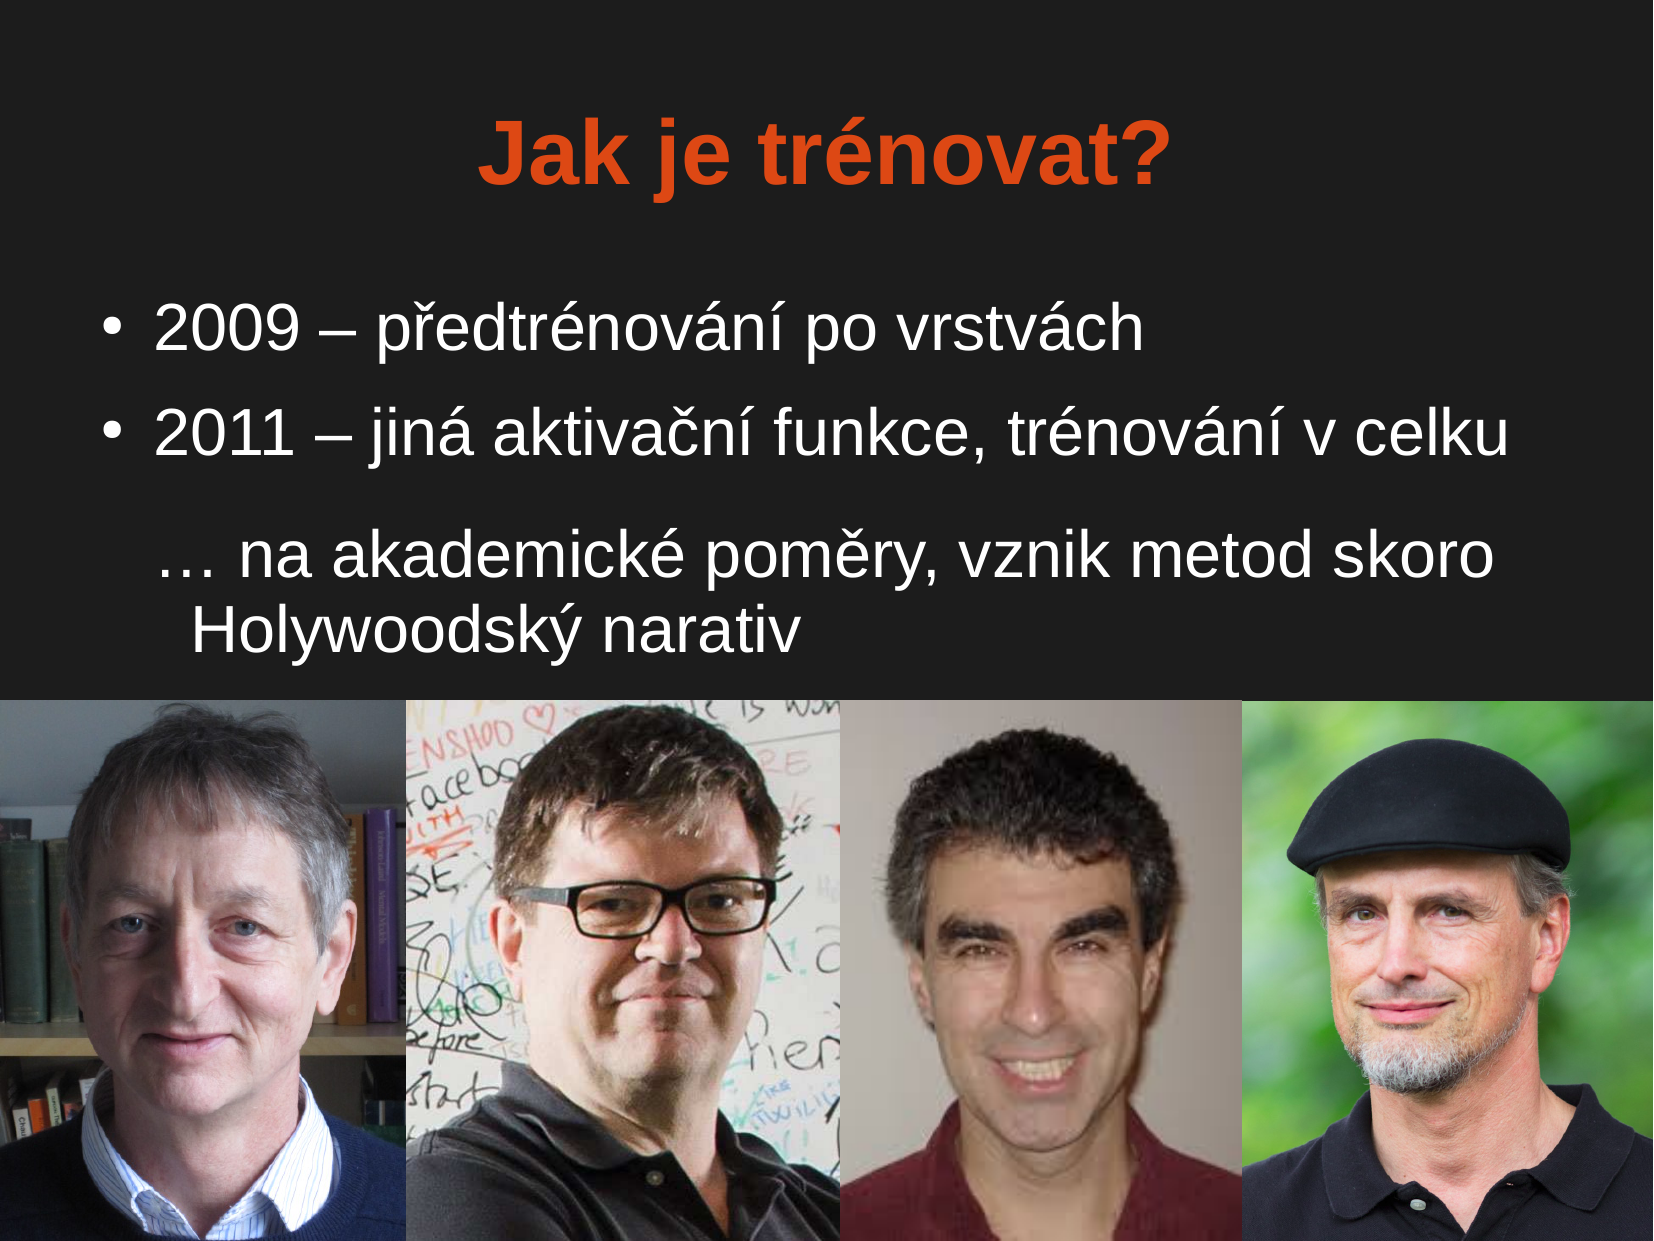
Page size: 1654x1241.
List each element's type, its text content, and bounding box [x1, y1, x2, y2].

list 2009 – předtrénování po vrstvách 2011 – jiná aktivační funkce, trénování v celku … na akademické poměry, vznik metod skoro Holywoodský narativ [82, 290, 1571, 1010]
picture [0, 700, 1653, 1241]
title Jak je trénovat? [82, 49, 1571, 257]
